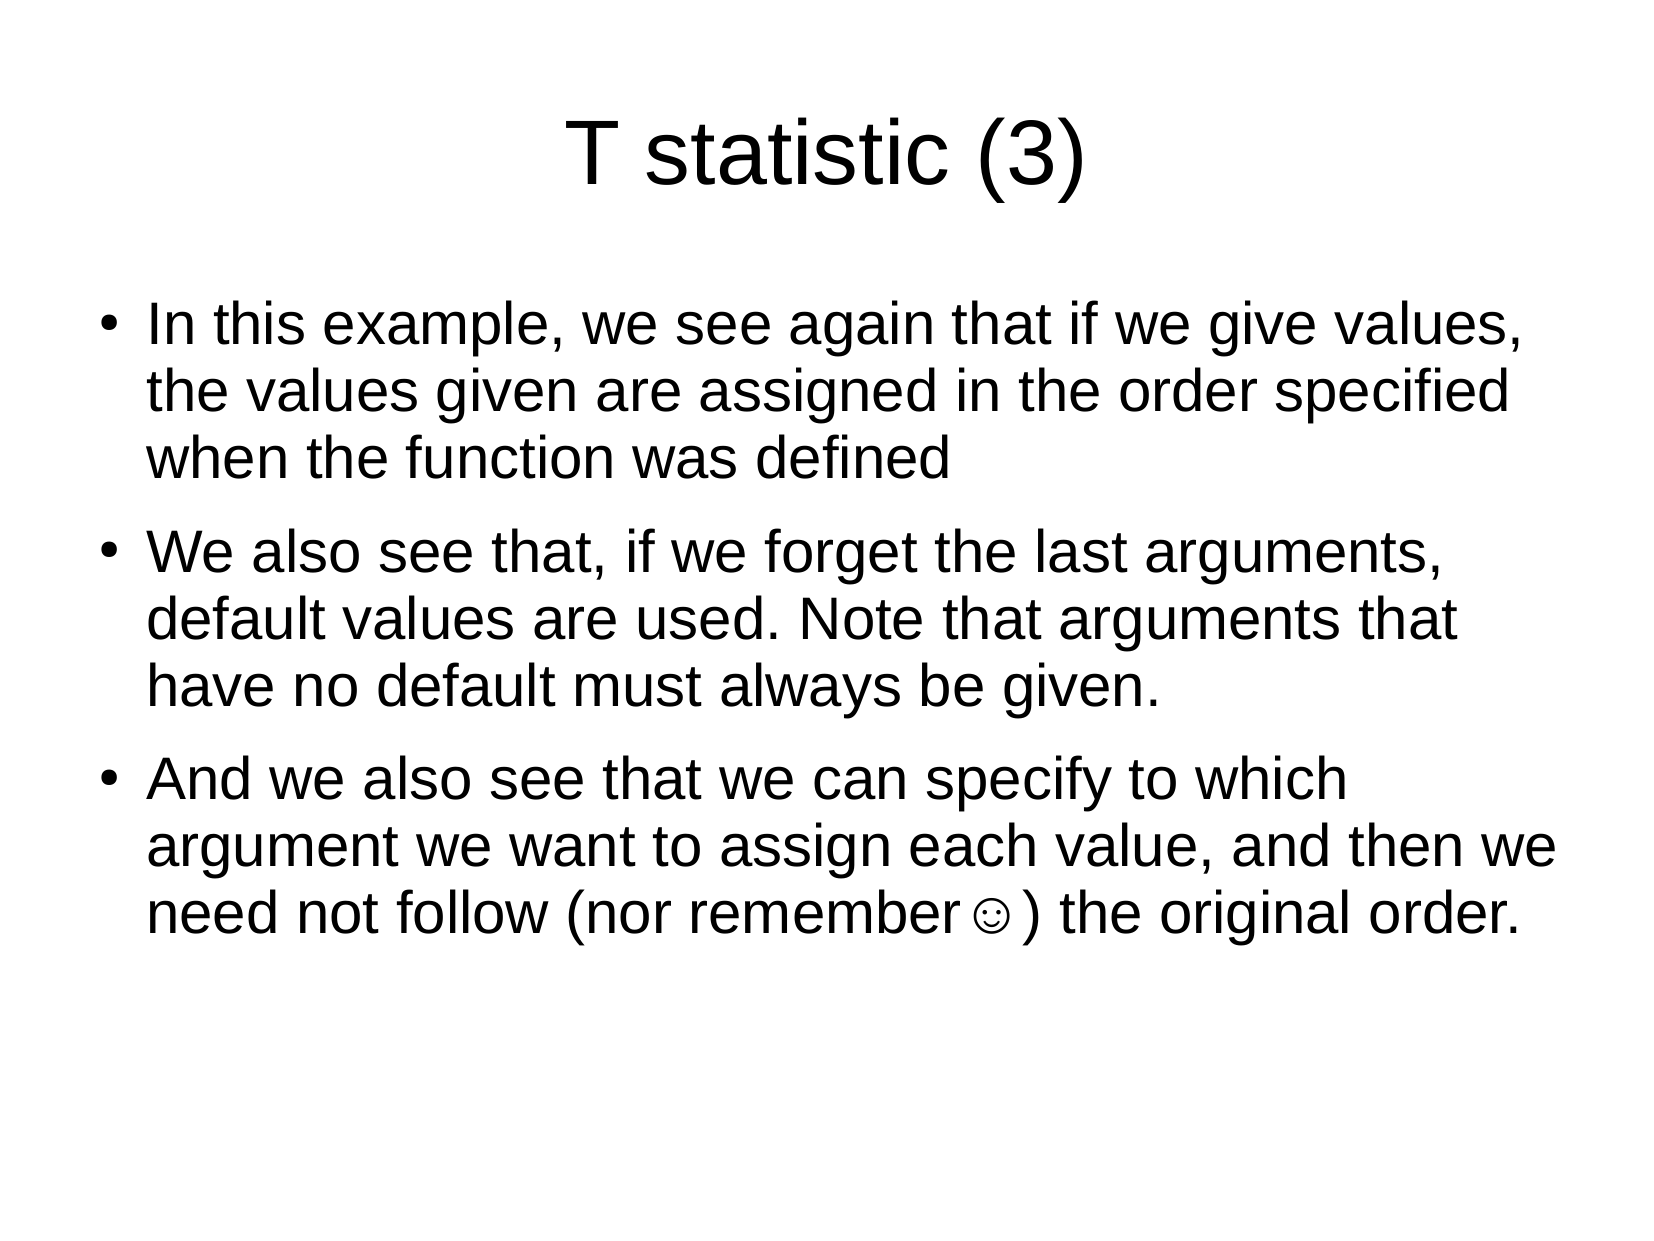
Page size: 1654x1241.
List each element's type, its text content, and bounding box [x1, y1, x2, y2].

title T statistic (3) [82, 49, 1571, 257]
list In this example, we see again that if we give values, the values given are assigned in the order specified when the function was defined We also see that, if we forget the last arguments, default values are used. Note that arguments that have no default must always be given. And we also see that we can specify to which argument we want to assign each value, and then we need not follow (nor remember☺) the original order. [82, 290, 1571, 1010]
